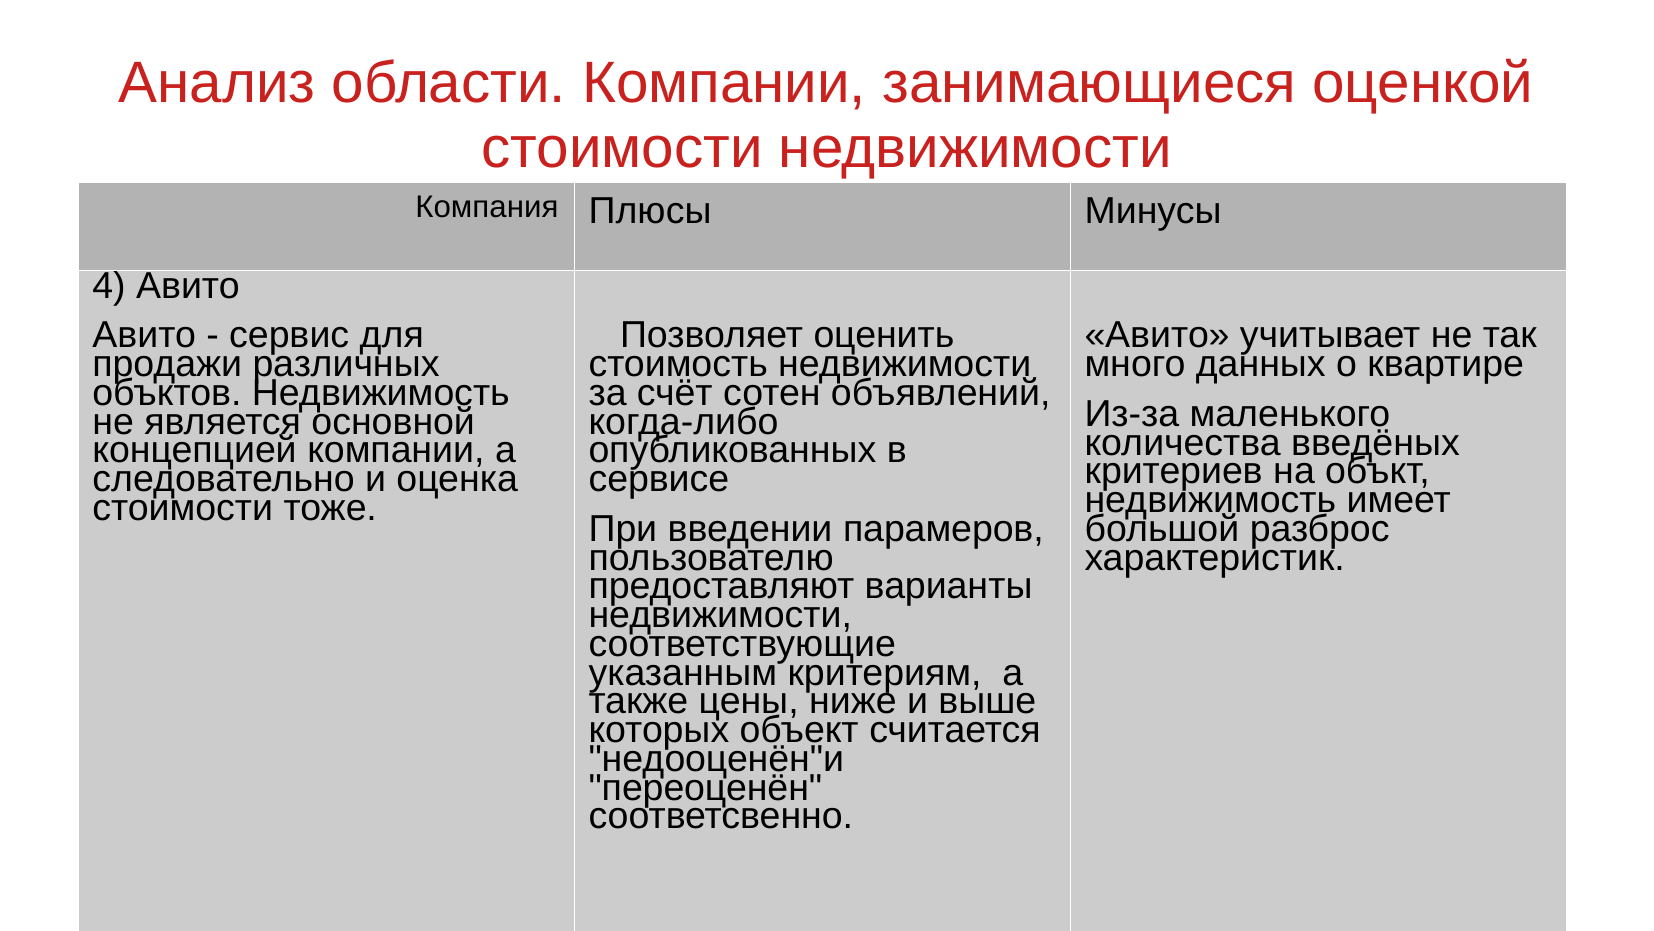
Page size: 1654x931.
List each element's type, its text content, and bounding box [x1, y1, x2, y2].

table_cell 4) Авито Авито - сервис для продажи различных объктов. Недвижимость не является основной концепцией компании, а следовательно и оценка стоимости тоже. [79, 271, 574, 931]
table_header Компания [79, 183, 574, 270]
table_cell Позволяет оценить стоимость недвижимости за счёт сотен объявлений, когда-либо опубликованных в сервисе При введении парамеров, пользователю предоставляют варианты недвижимости, соответствующие указанным критериям, а также цены, ниже и выше которых объект считается "недооценён"и "переоценён" соответсвенно. [575, 271, 1070, 931]
table_header Плюсы [575, 183, 1070, 270]
table_cell «Авито» учитывает не так много данных о квартире Из-за маленького количества введёных критериев на объкт, недвижимость имеет большой разброс характеристик. [1071, 271, 1566, 931]
title Анализ области. Компании, занимающиеся оценкой стоимости недвижимости [82, 37, 1571, 193]
table_header Минусы [1071, 183, 1566, 270]
